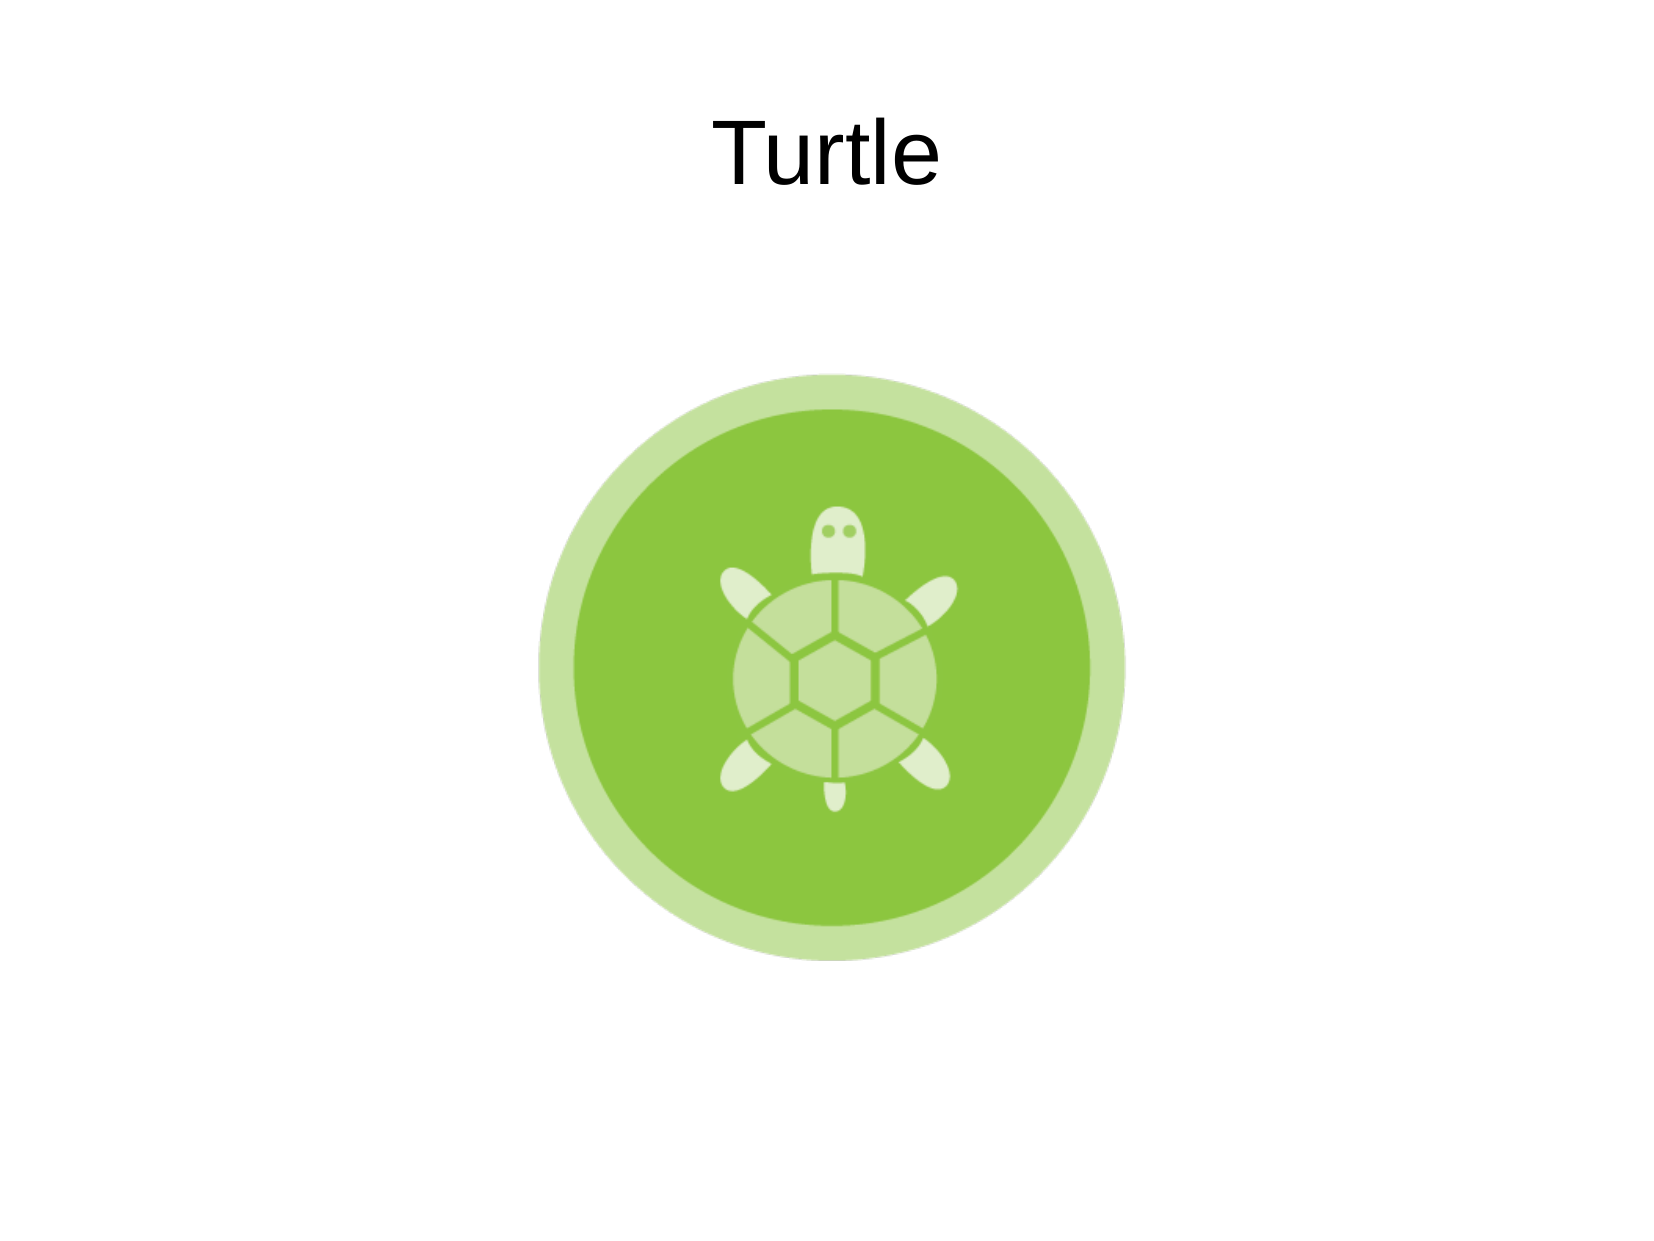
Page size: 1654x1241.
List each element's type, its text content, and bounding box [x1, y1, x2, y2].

picture [506, 344, 1159, 997]
title Turtle [82, 49, 1571, 257]
